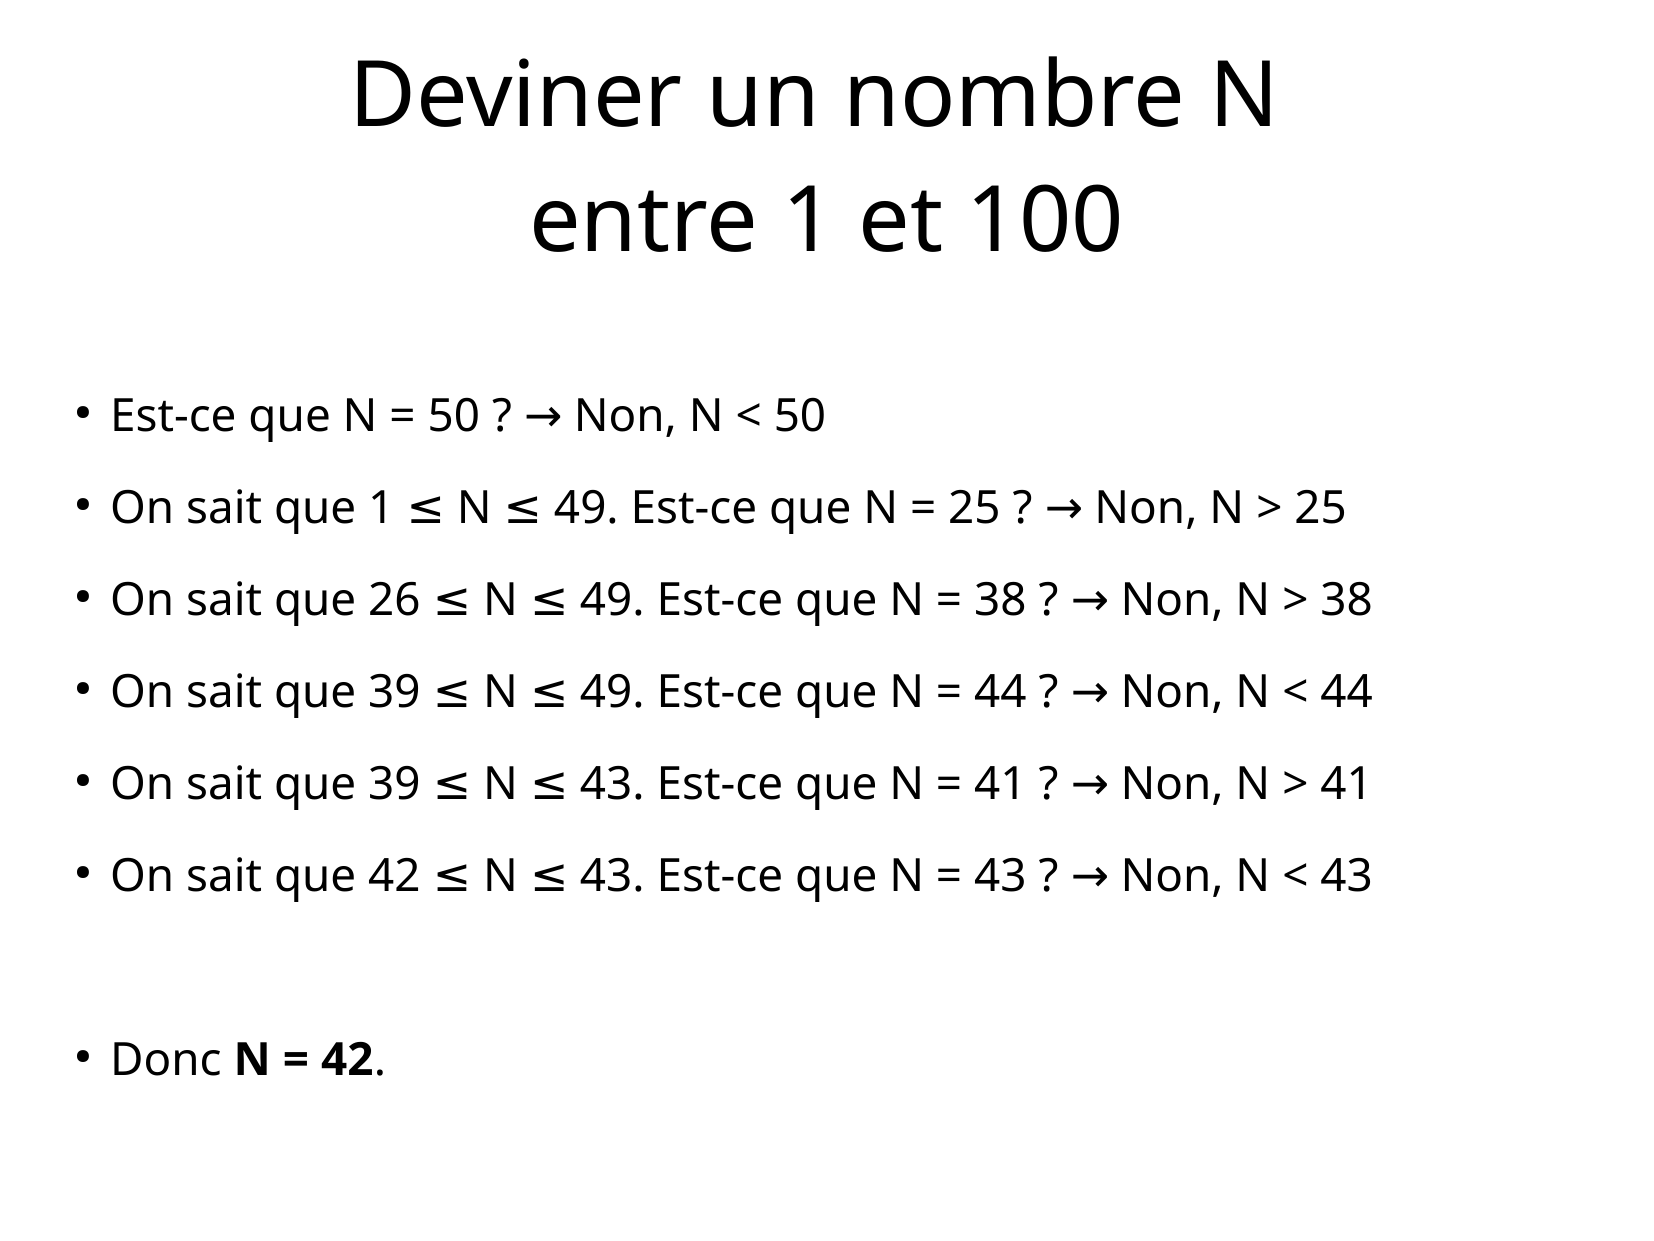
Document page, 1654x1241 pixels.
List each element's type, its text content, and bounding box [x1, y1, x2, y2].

text_box Est-ce que N = 50 ? → Non, N < 50 On sait que 1 ≤ N ≤ 49. Est-ce que N = 25 ? → Non, N > 25 On sait que 26 ≤ N ≤ 49. Est-ce que N = 38 ? → Non, N > 38 On sait que 39 ≤ N ≤ 49. Est-ce que N = 44 ? → Non, N < 44 On sait que 39 ≤ N ≤ 43. Est-ce que N = 41 ? → Non, N > 41 On sait que 42 ≤ N ≤ 43. Est-ce que N = 43 ? → Non, N < 43 Donc N = 42. [60, 375, 1621, 1149]
title Deviner un nombre N entre 1 et 100 [82, 45, 1571, 261]
